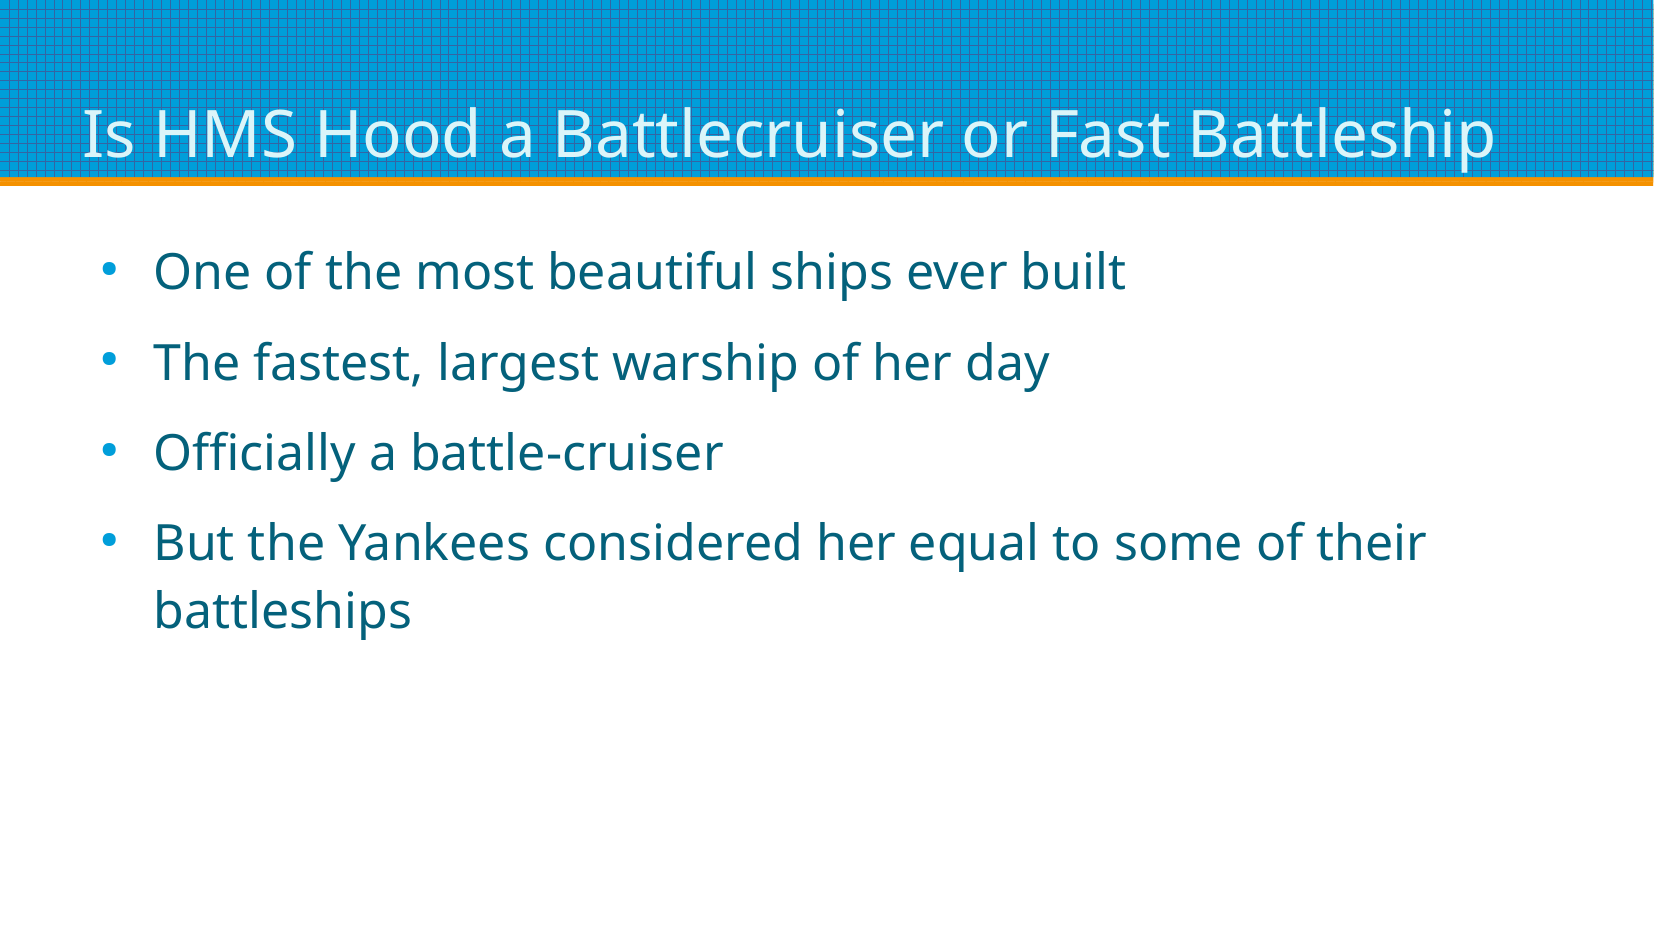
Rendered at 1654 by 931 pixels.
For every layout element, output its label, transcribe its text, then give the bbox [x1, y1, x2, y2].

list One of the most beautiful ships ever built The fastest, largest warship of her day Officially a battle-cruiser But the Yankees considered her equal to some of their battleships [82, 236, 1571, 813]
title Is HMS Hood a Battlecruiser or Fast Battleship [82, 14, 1571, 178]
